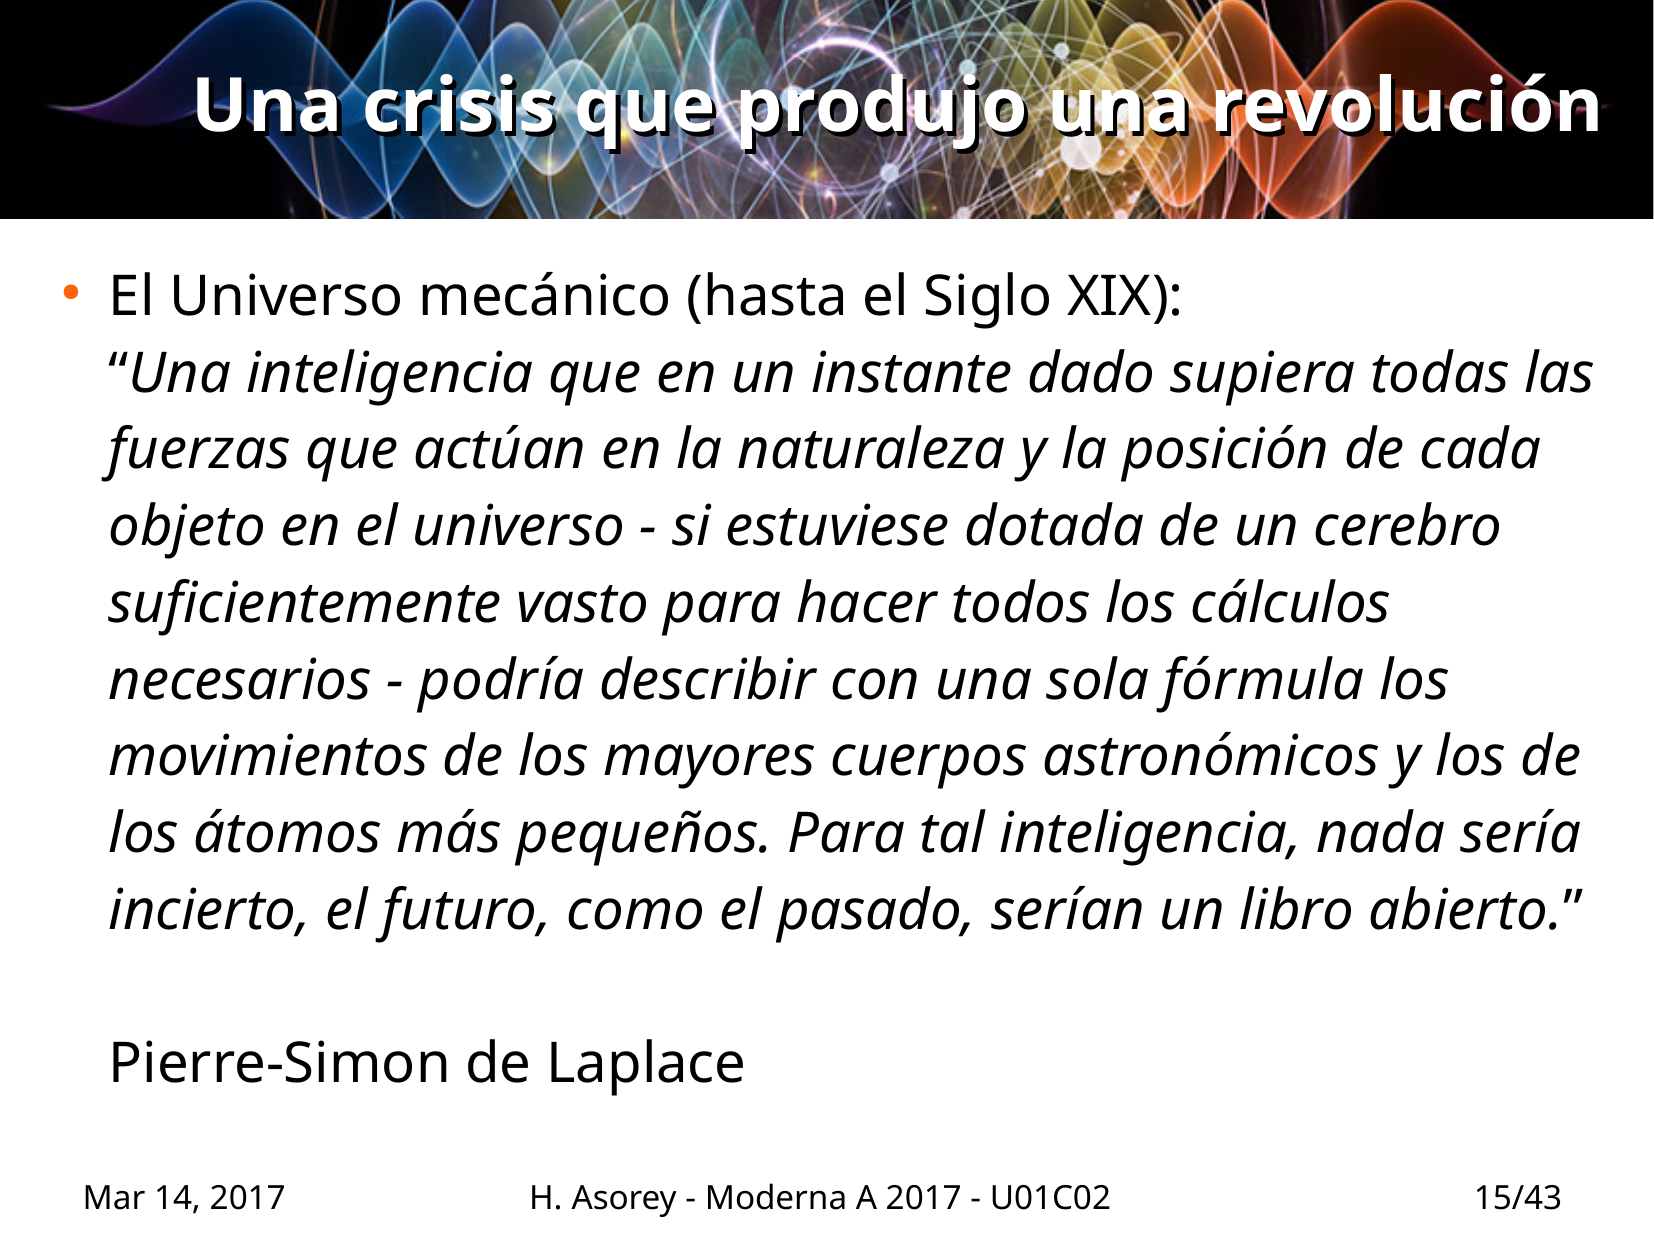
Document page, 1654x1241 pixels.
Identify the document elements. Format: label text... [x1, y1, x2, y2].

title Una crisis que produjo una revolución [45, 15, 1606, 191]
list El Universo mecánico (hasta el Siglo XIX): “Una inteligencia que en un instante dado supiera todas las fuerzas que actúan en la naturaleza y la posición de cada objeto en el universo - si estuviese dotada de un cerebro suficientemente vasto para hacer todos los cálculos necesarios - podría describir con una sola fórmula los movimientos de los mayores cuerpos astronómicos y los de los átomos más pequeños. Para tal inteligencia, nada sería incierto, el futuro, como el pasado, serían un libro abierto.” Pierre-Simon de Laplace [45, 255, 1606, 1156]
picture [0, 0, 1654, 219]
